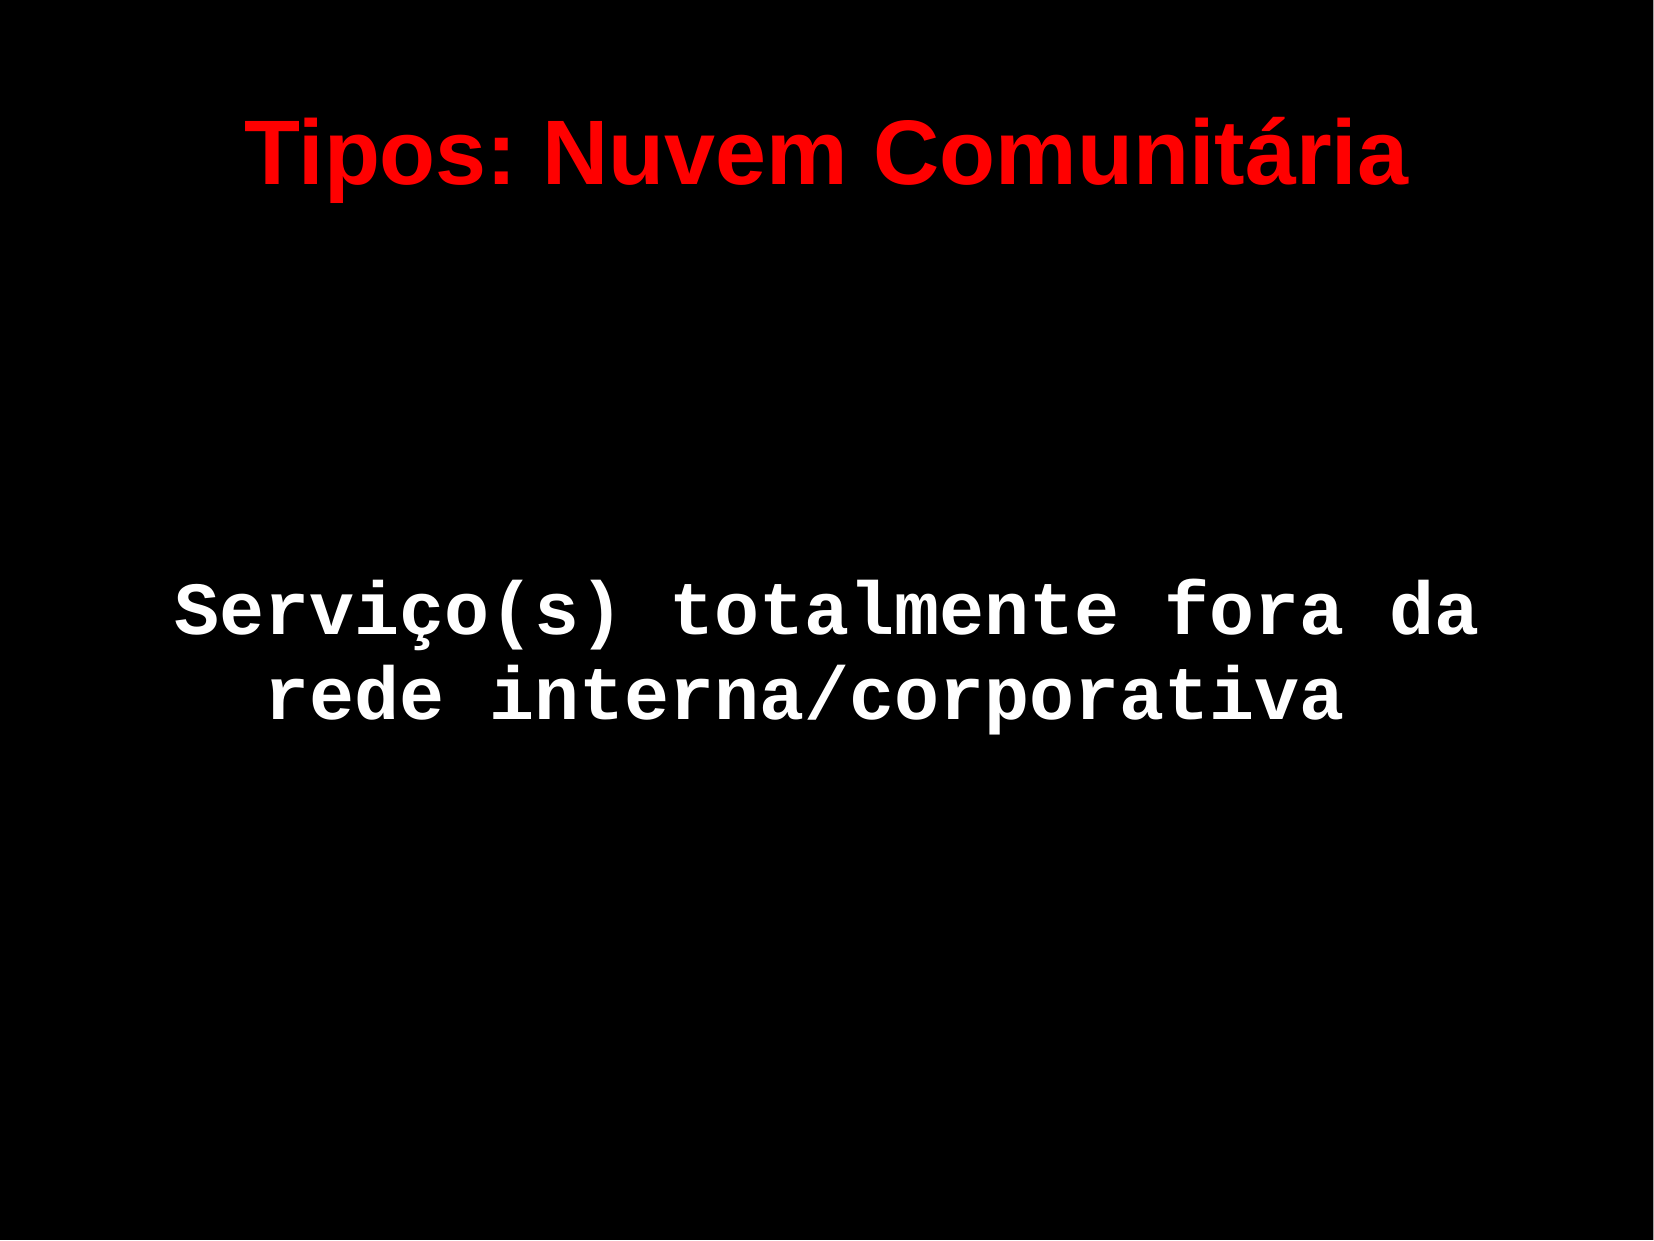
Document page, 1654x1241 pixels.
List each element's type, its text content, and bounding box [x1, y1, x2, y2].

title Tipos: Nuvem Comunitária [82, 49, 1571, 257]
subtitle Serviço(s) totalmente fora da rede interna/corporativa [82, 290, 1571, 1109]
